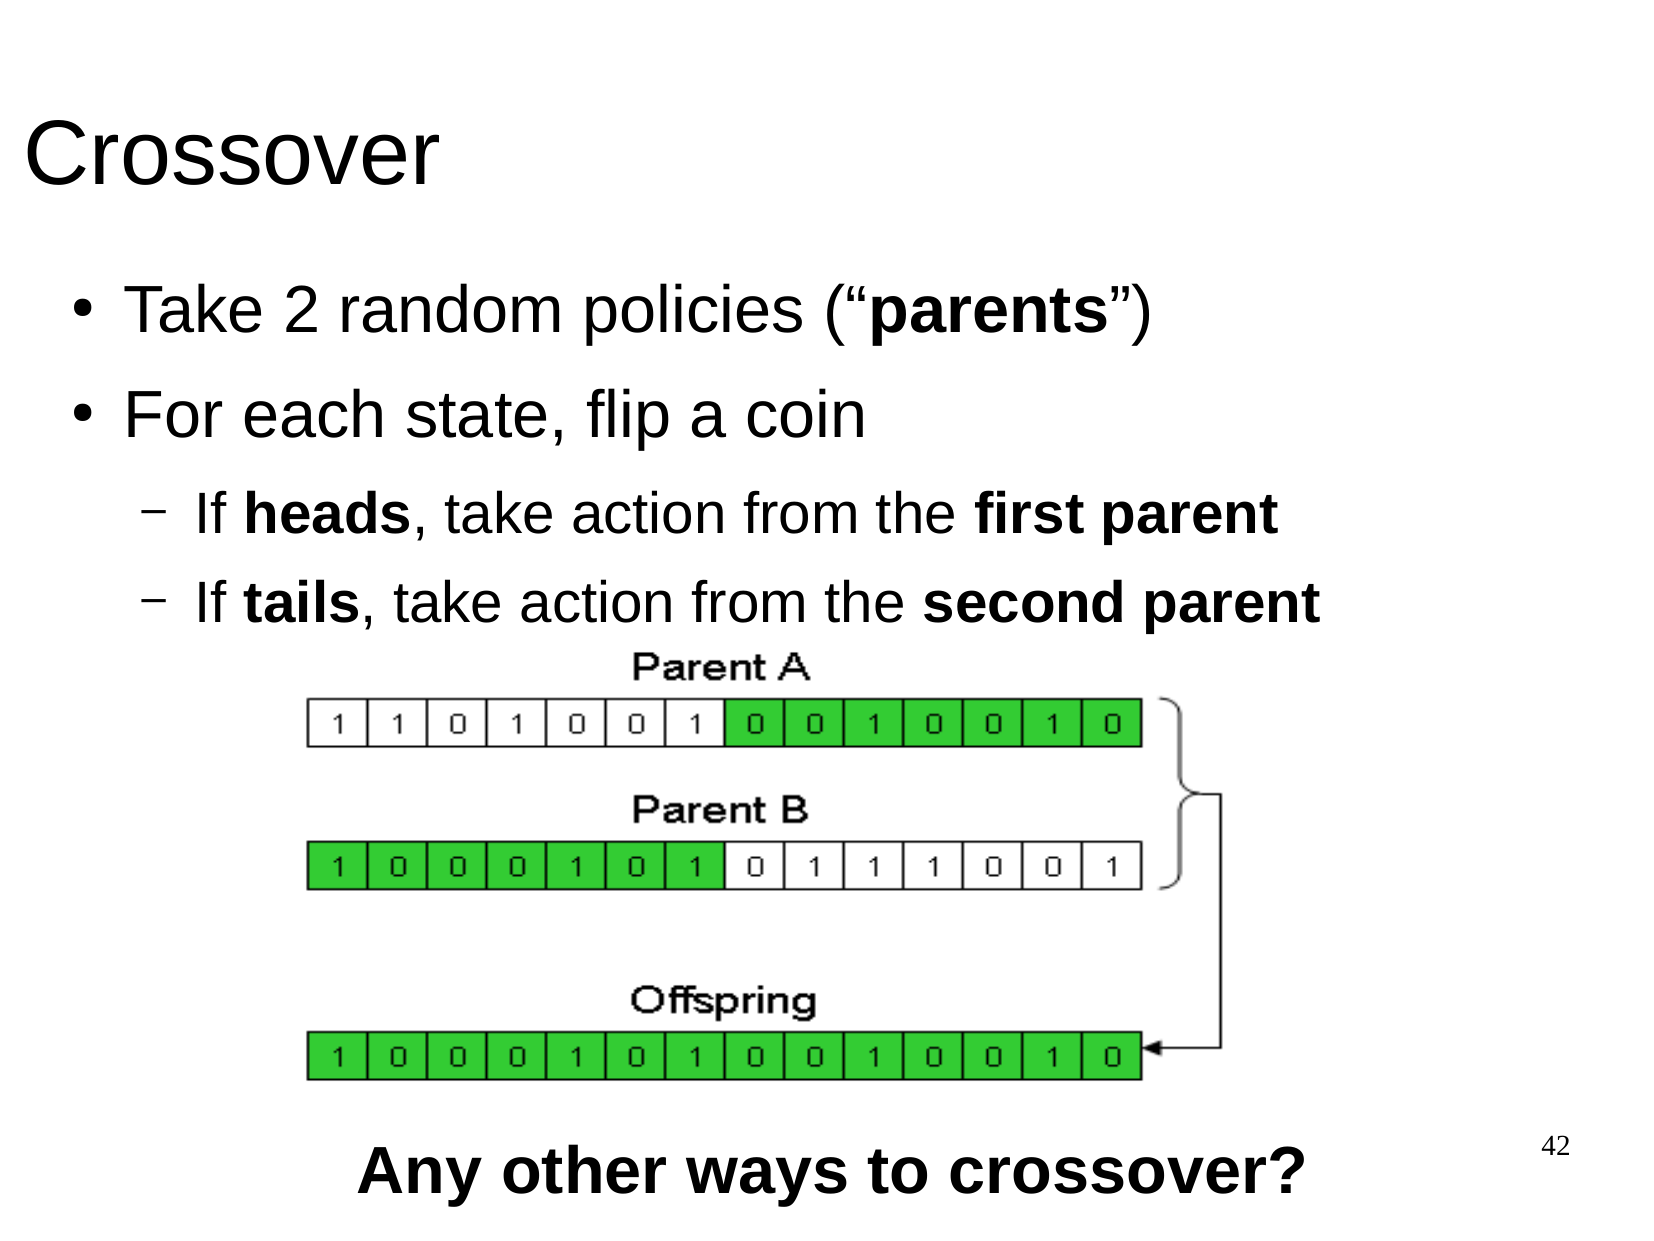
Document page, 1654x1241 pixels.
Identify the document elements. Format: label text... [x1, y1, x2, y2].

list Take 2 random policies (“parents”) For each state, flip a coin If heads, take action from the first parent If tails, take action from the second parent Any other ways to crossover? [53, 272, 1542, 1241]
title Crossover [23, 49, 1512, 257]
picture [300, 645, 1235, 1087]
